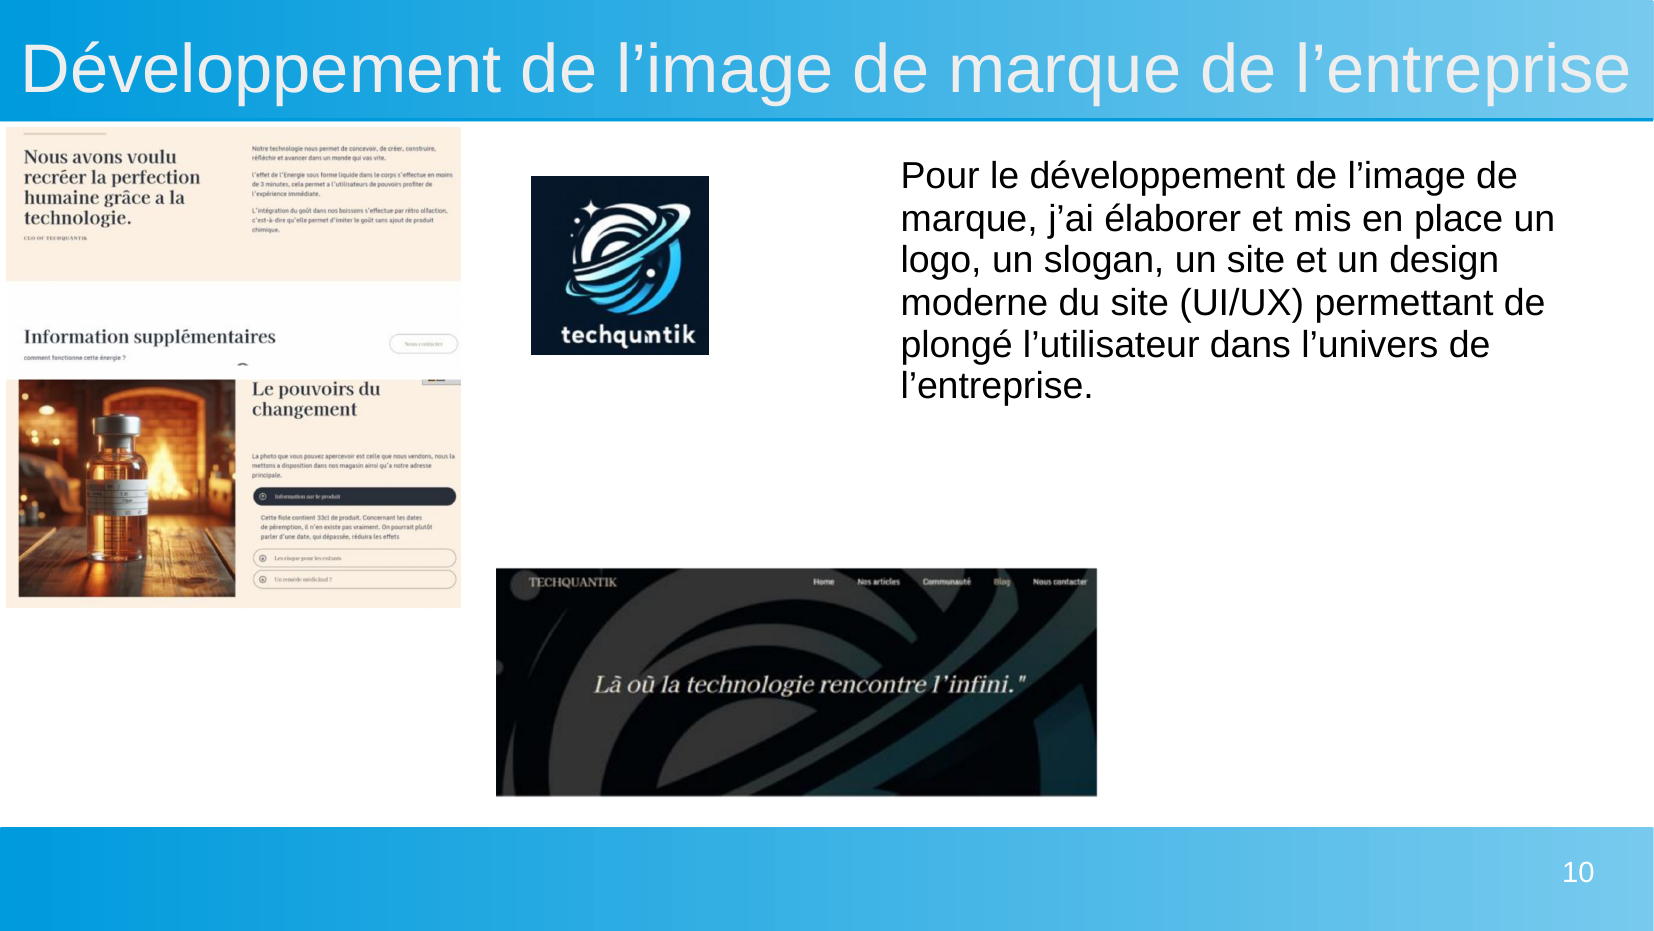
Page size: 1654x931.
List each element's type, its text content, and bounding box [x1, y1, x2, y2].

picture [6, 127, 461, 609]
text_box Pour le développement de l’image de marque, j’ai élaborer et mis en place un logo, un slogan, un site et un design moderne du site (UI/UX) permettant de plongé l’utilisateur dans l’univers de l’entreprise. [885, 147, 1654, 798]
title Développement de l’image de marque de l’entreprise [0, 0, 1654, 146]
picture [496, 565, 1111, 798]
picture [531, 176, 709, 355]
